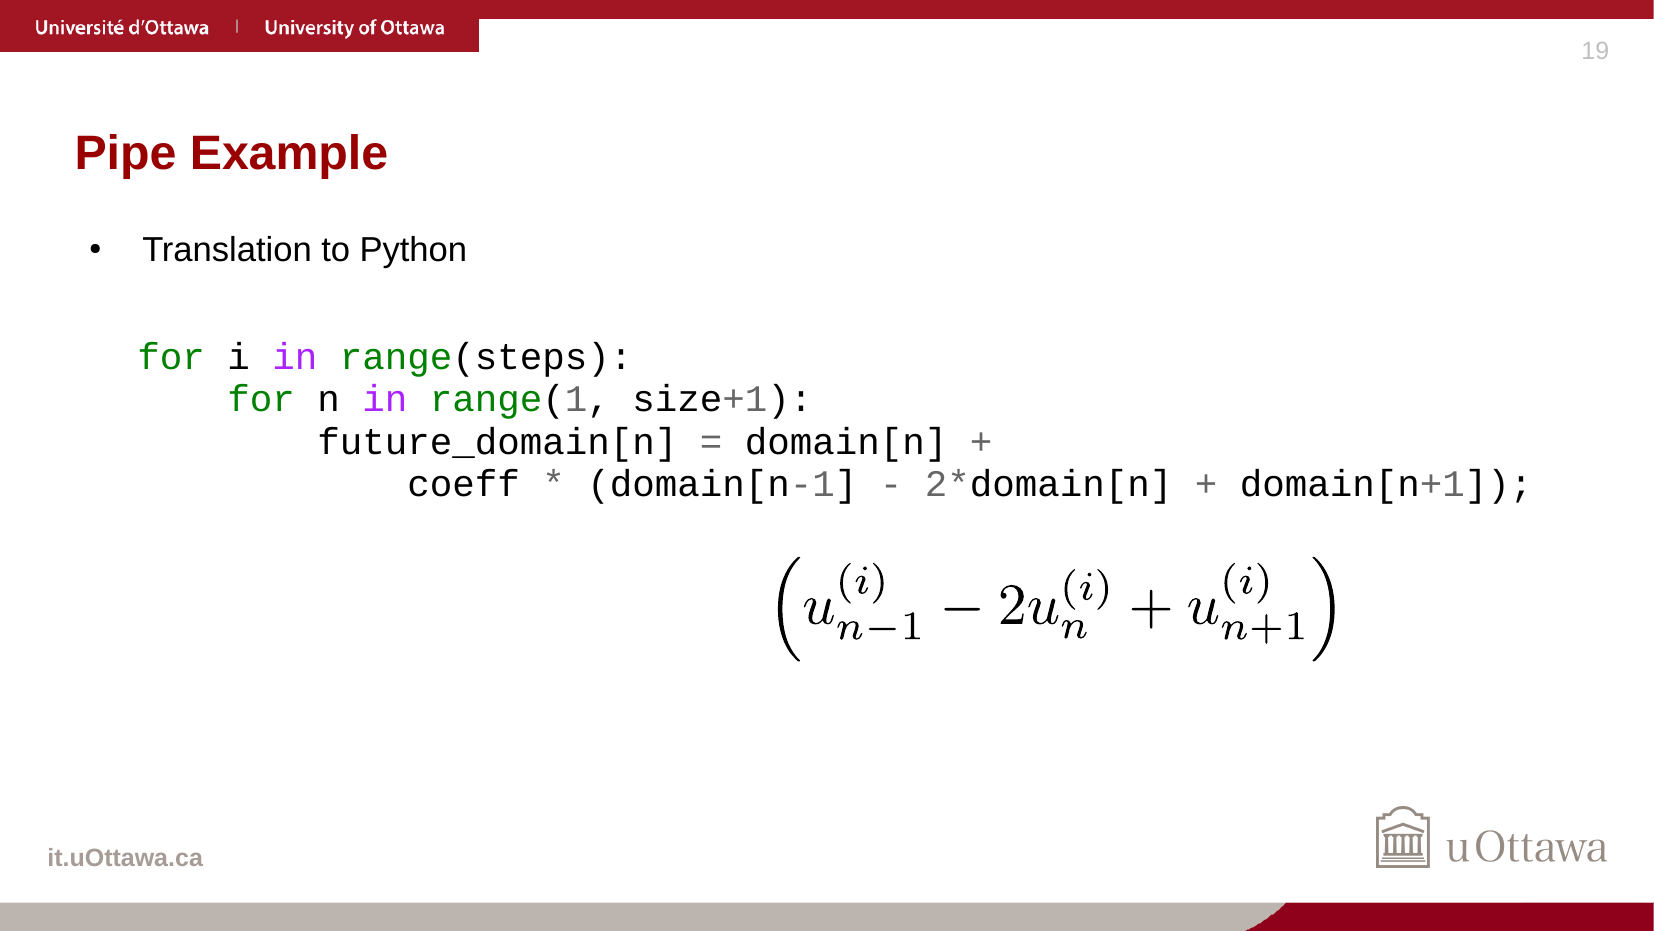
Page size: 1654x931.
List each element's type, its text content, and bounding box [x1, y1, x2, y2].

title Pipe Example [74, 93, 1481, 212]
picture [1376, 806, 1607, 868]
picture [0, 0, 1654, 52]
list Translation to Python [71, 230, 1477, 740]
picture [0, 903, 1654, 931]
text_box for i in range(steps): for n in range(1, size+1): future_domain[n] = domain[n] + coeff * (domain[n-1] - 2*domain[n] + domain[n+1]); [1477, 330, 1548, 516]
